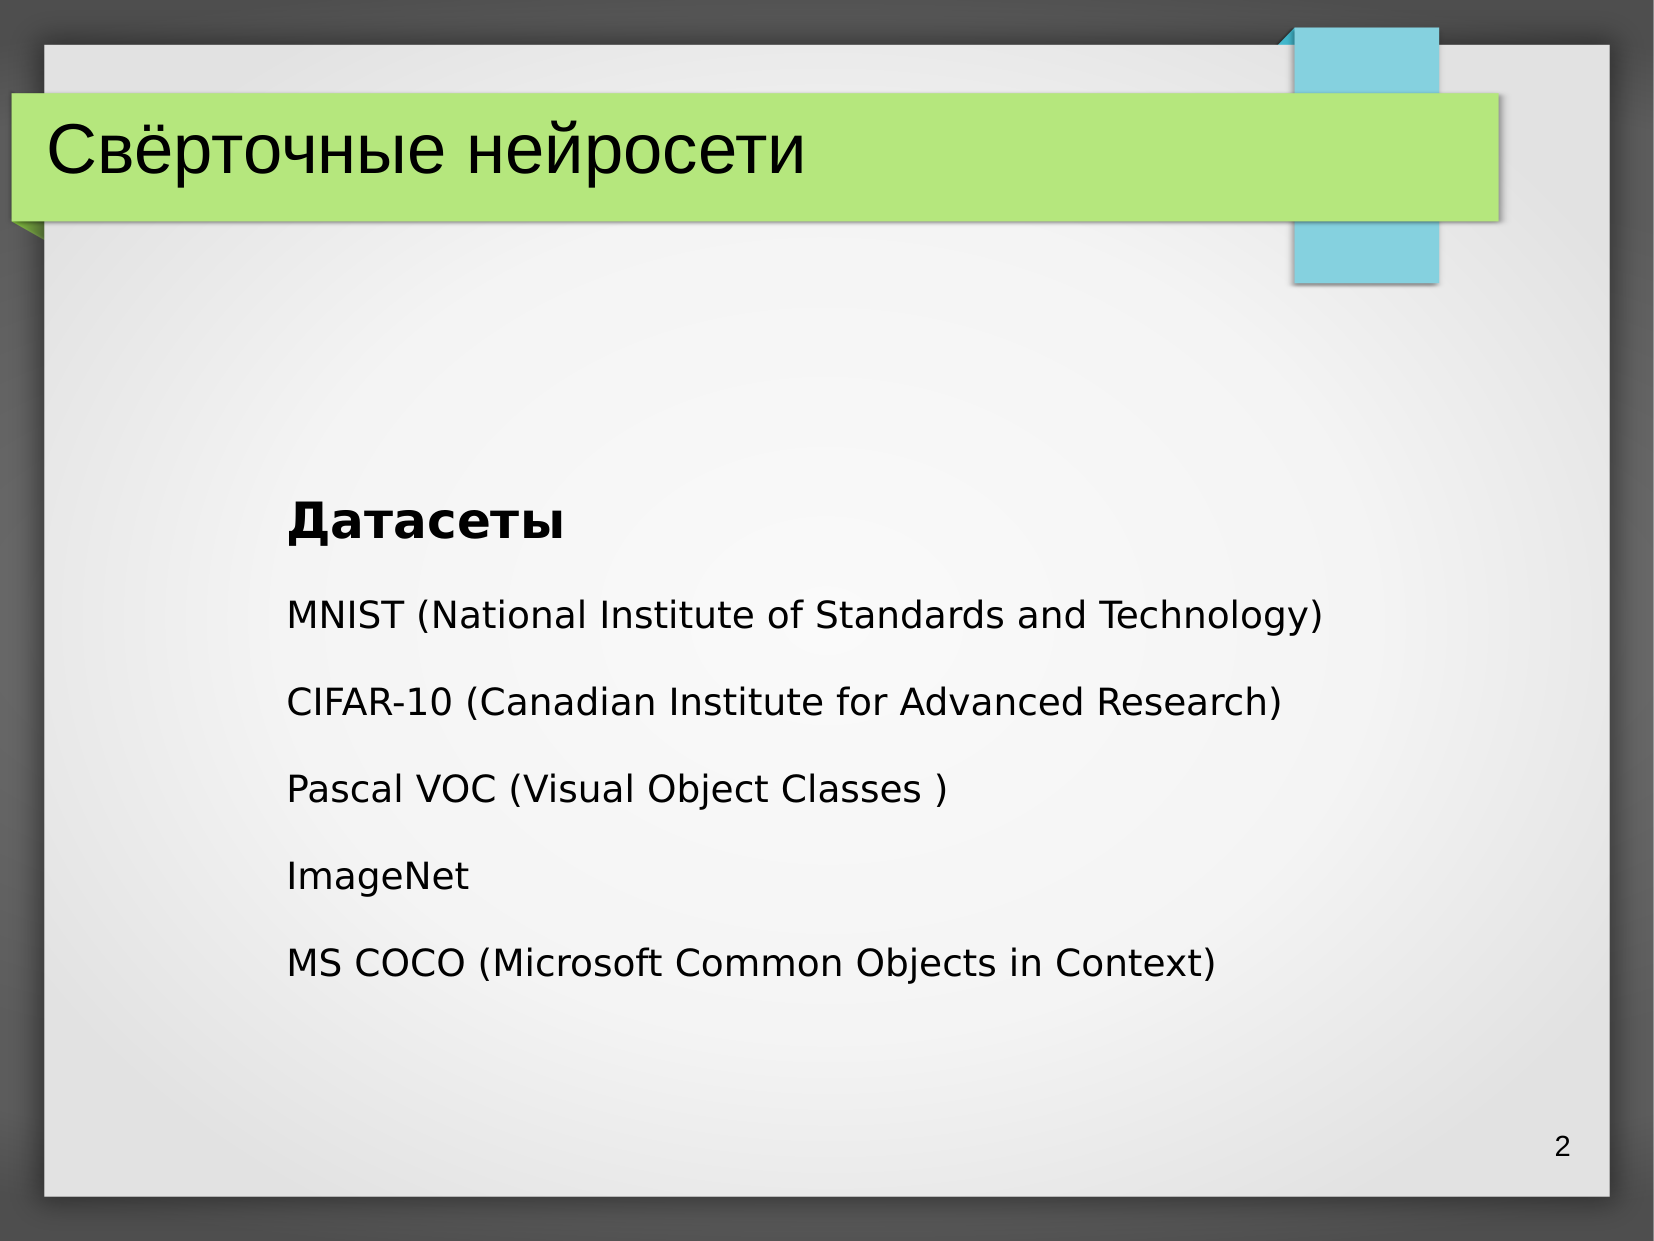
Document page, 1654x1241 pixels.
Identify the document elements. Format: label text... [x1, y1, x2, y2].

text_box Датасеты MNIST (National Institute of Standards and Technology) CIFAR-10 (Canadian Institute for Advanced Research) Pascal VOC (Visual Object Classes ) ImageNet MS COCO (Microsoft Common Objects in Context) [271, 484, 1430, 1016]
picture [0, 0, 1654, 1241]
title Свёрточные нейросети [46, 109, 1499, 190]
